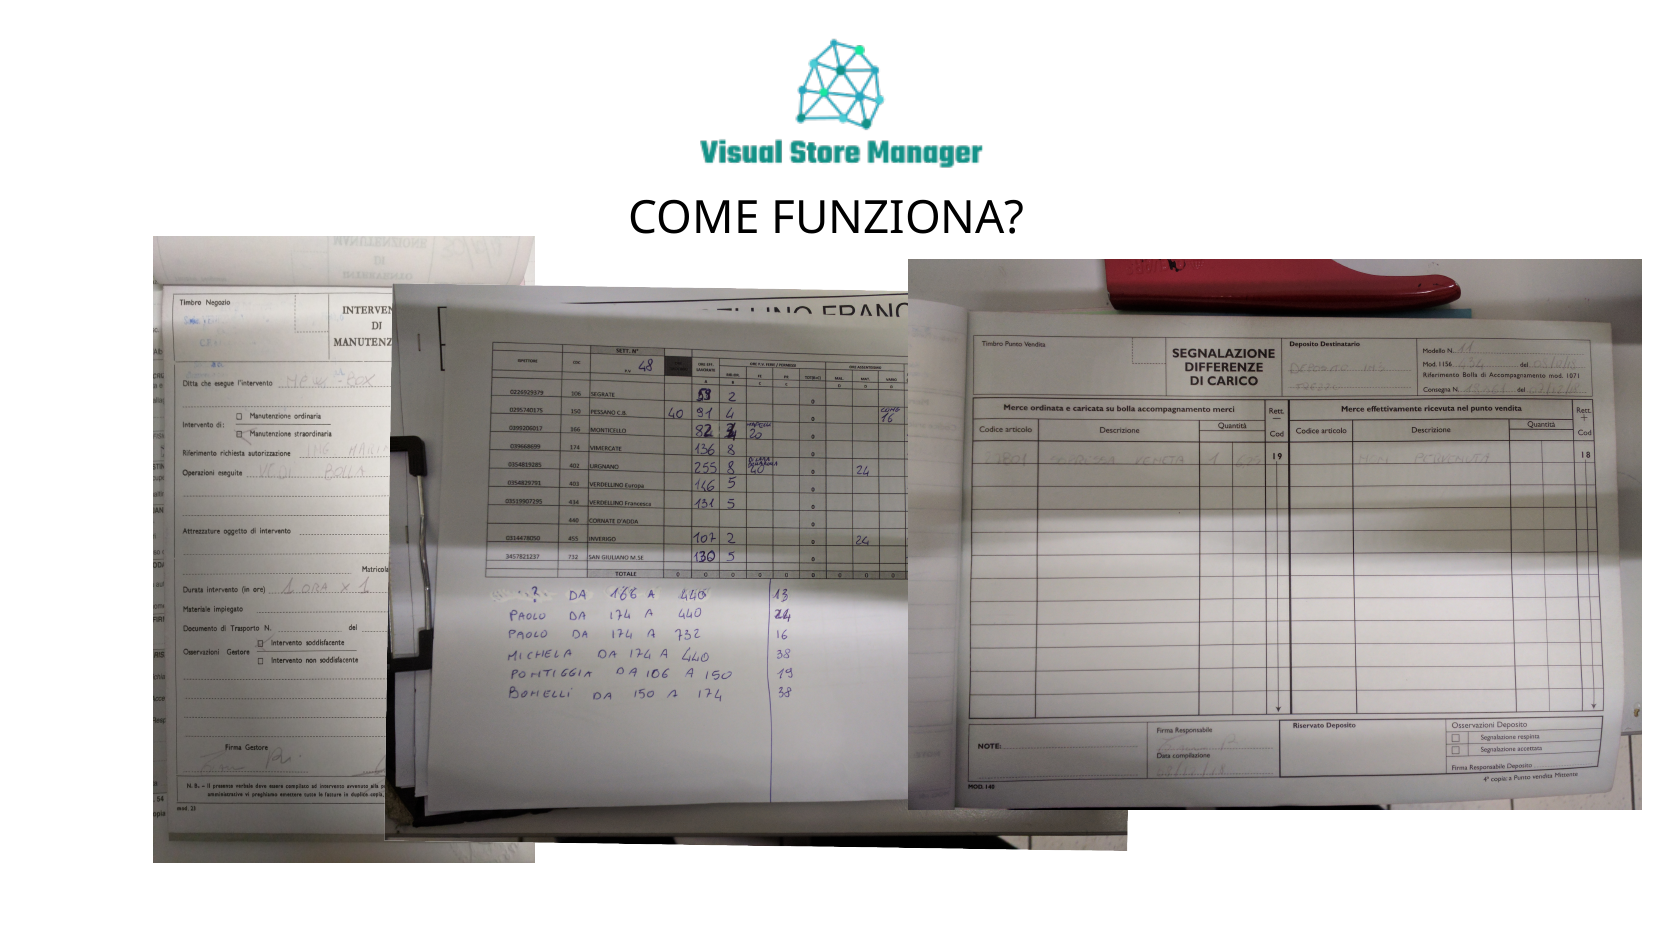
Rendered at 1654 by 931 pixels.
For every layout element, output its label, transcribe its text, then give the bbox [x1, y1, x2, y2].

text_box COME FUNZIONA? [614, 177, 1075, 254]
picture [153, 236, 1642, 863]
picture [685, 0, 998, 177]
